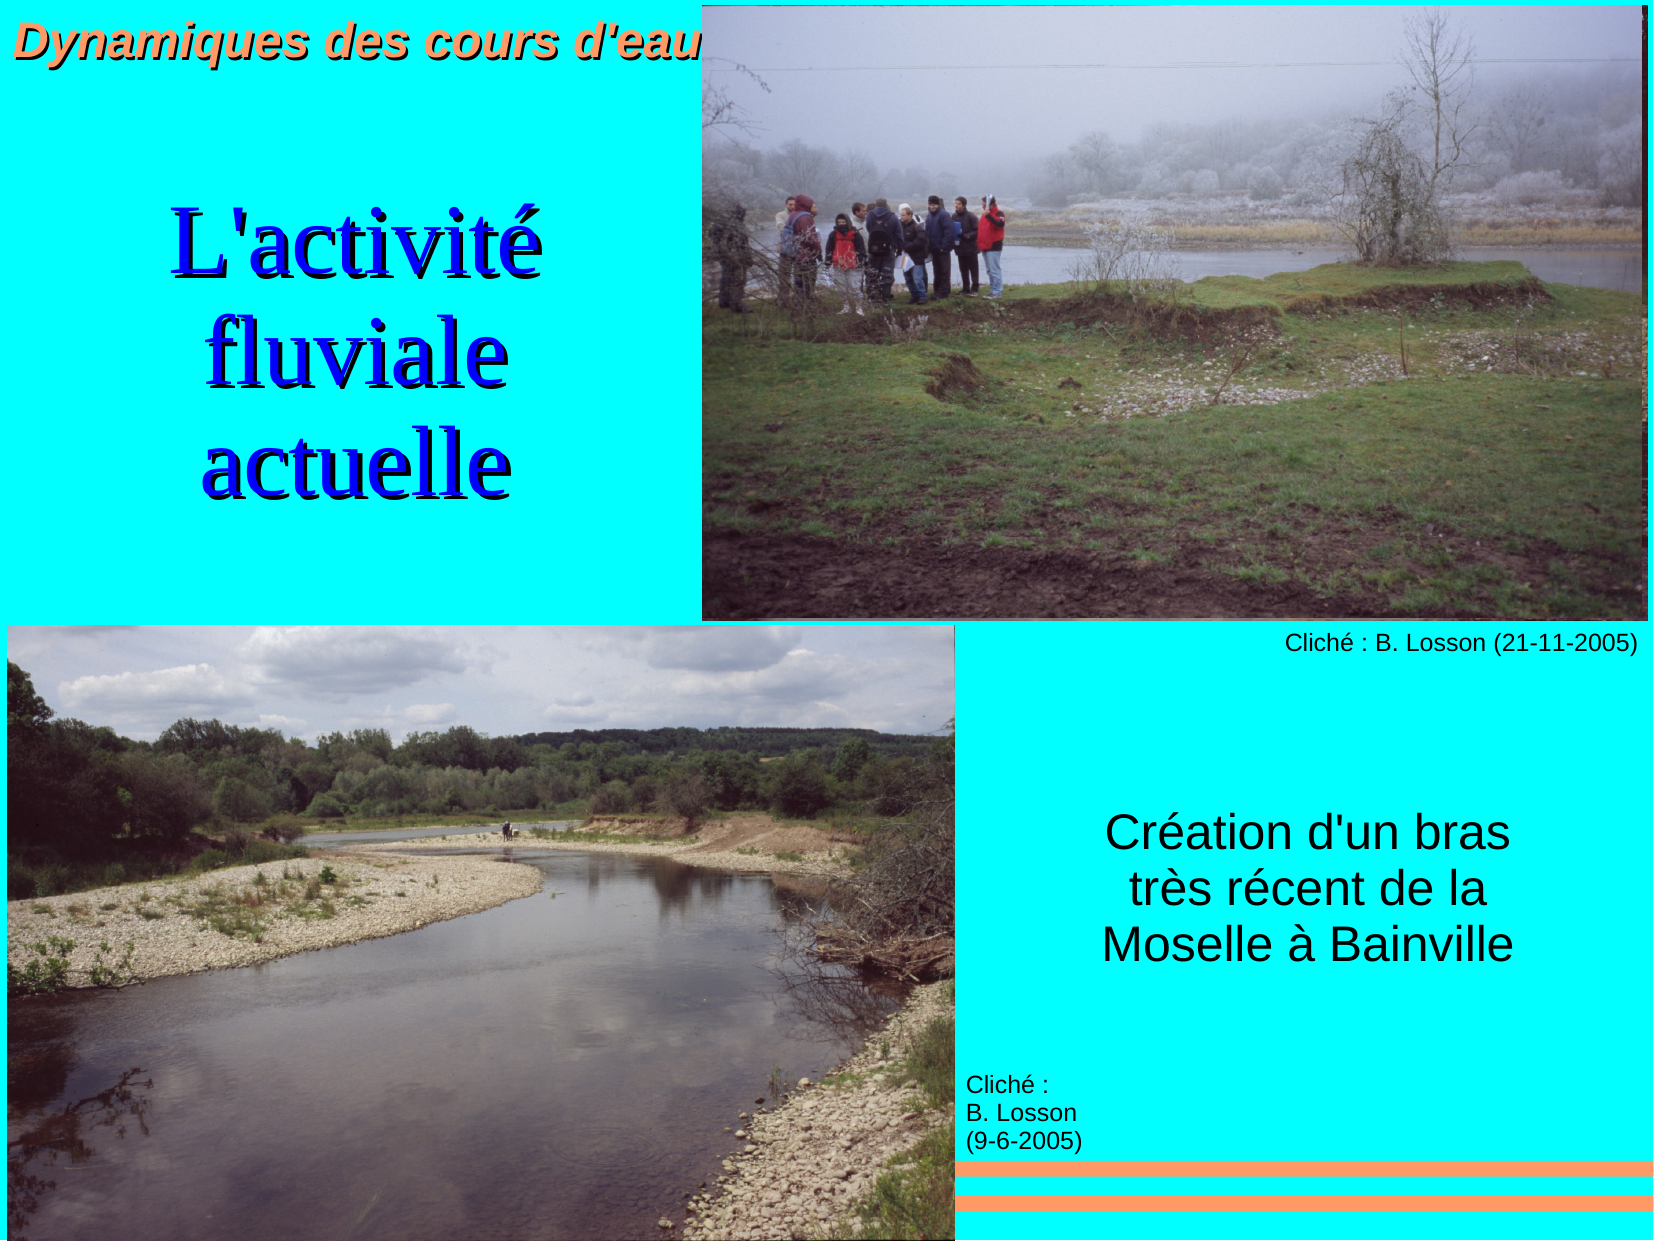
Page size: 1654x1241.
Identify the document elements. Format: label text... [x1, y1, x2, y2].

text_box Cliché : B. Losson (21-11-2005) [1270, 621, 1654, 665]
picture [7, 625, 955, 1241]
title Dynamiques des cours d'eau [5, 4, 709, 77]
text_box L'activité fluviale actuelle [153, 177, 597, 525]
text_box Création d'un bras très récent de la Moselle à Bainville [1086, 797, 1565, 1002]
text_box Cliché : B. Losson (9-6-2005) [951, 1062, 1098, 1162]
picture [702, 5, 1648, 621]
